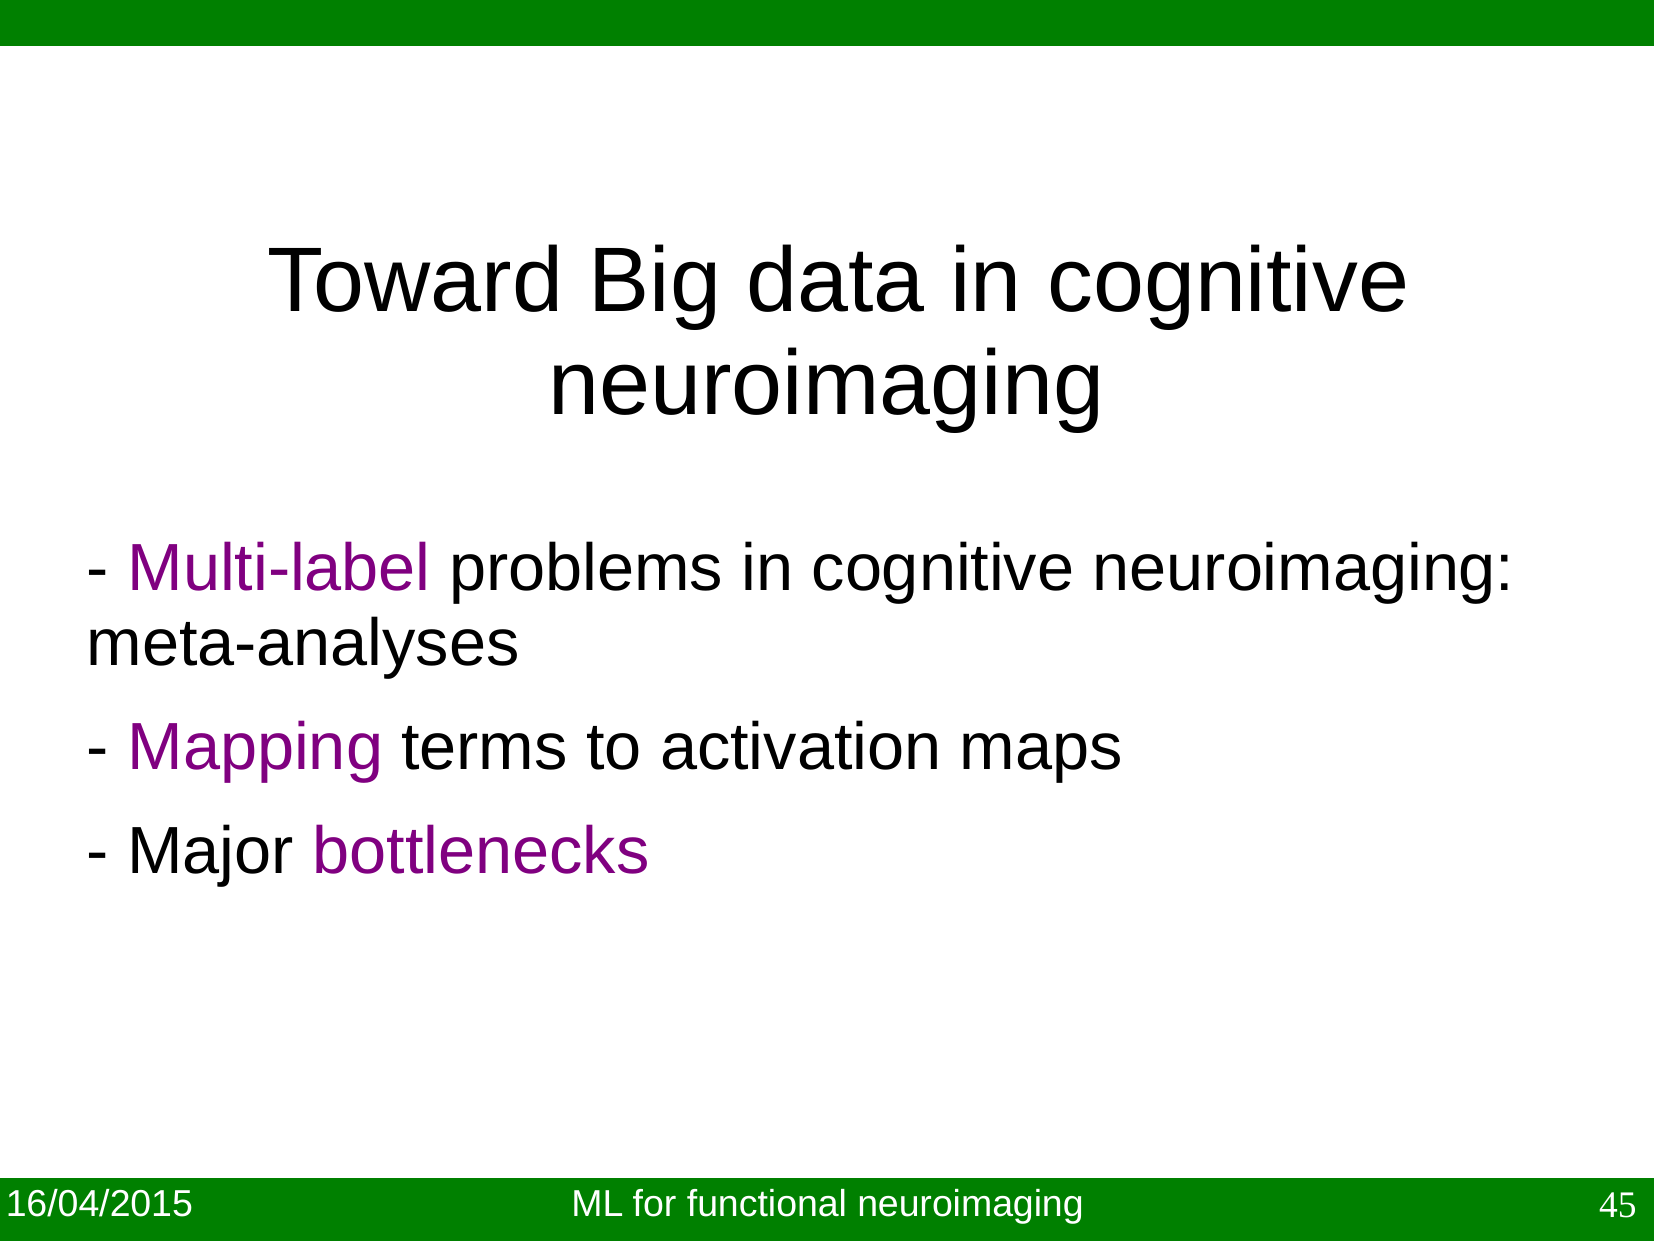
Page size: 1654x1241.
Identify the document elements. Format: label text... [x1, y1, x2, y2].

title Toward Big data in cognitive neuroimaging [82, 227, 1571, 436]
list - Multi-label problems in cognitive neuroimaging: meta-analyses - Mapping terms to activation maps - Major bottlenecks [86, 530, 1576, 1036]
